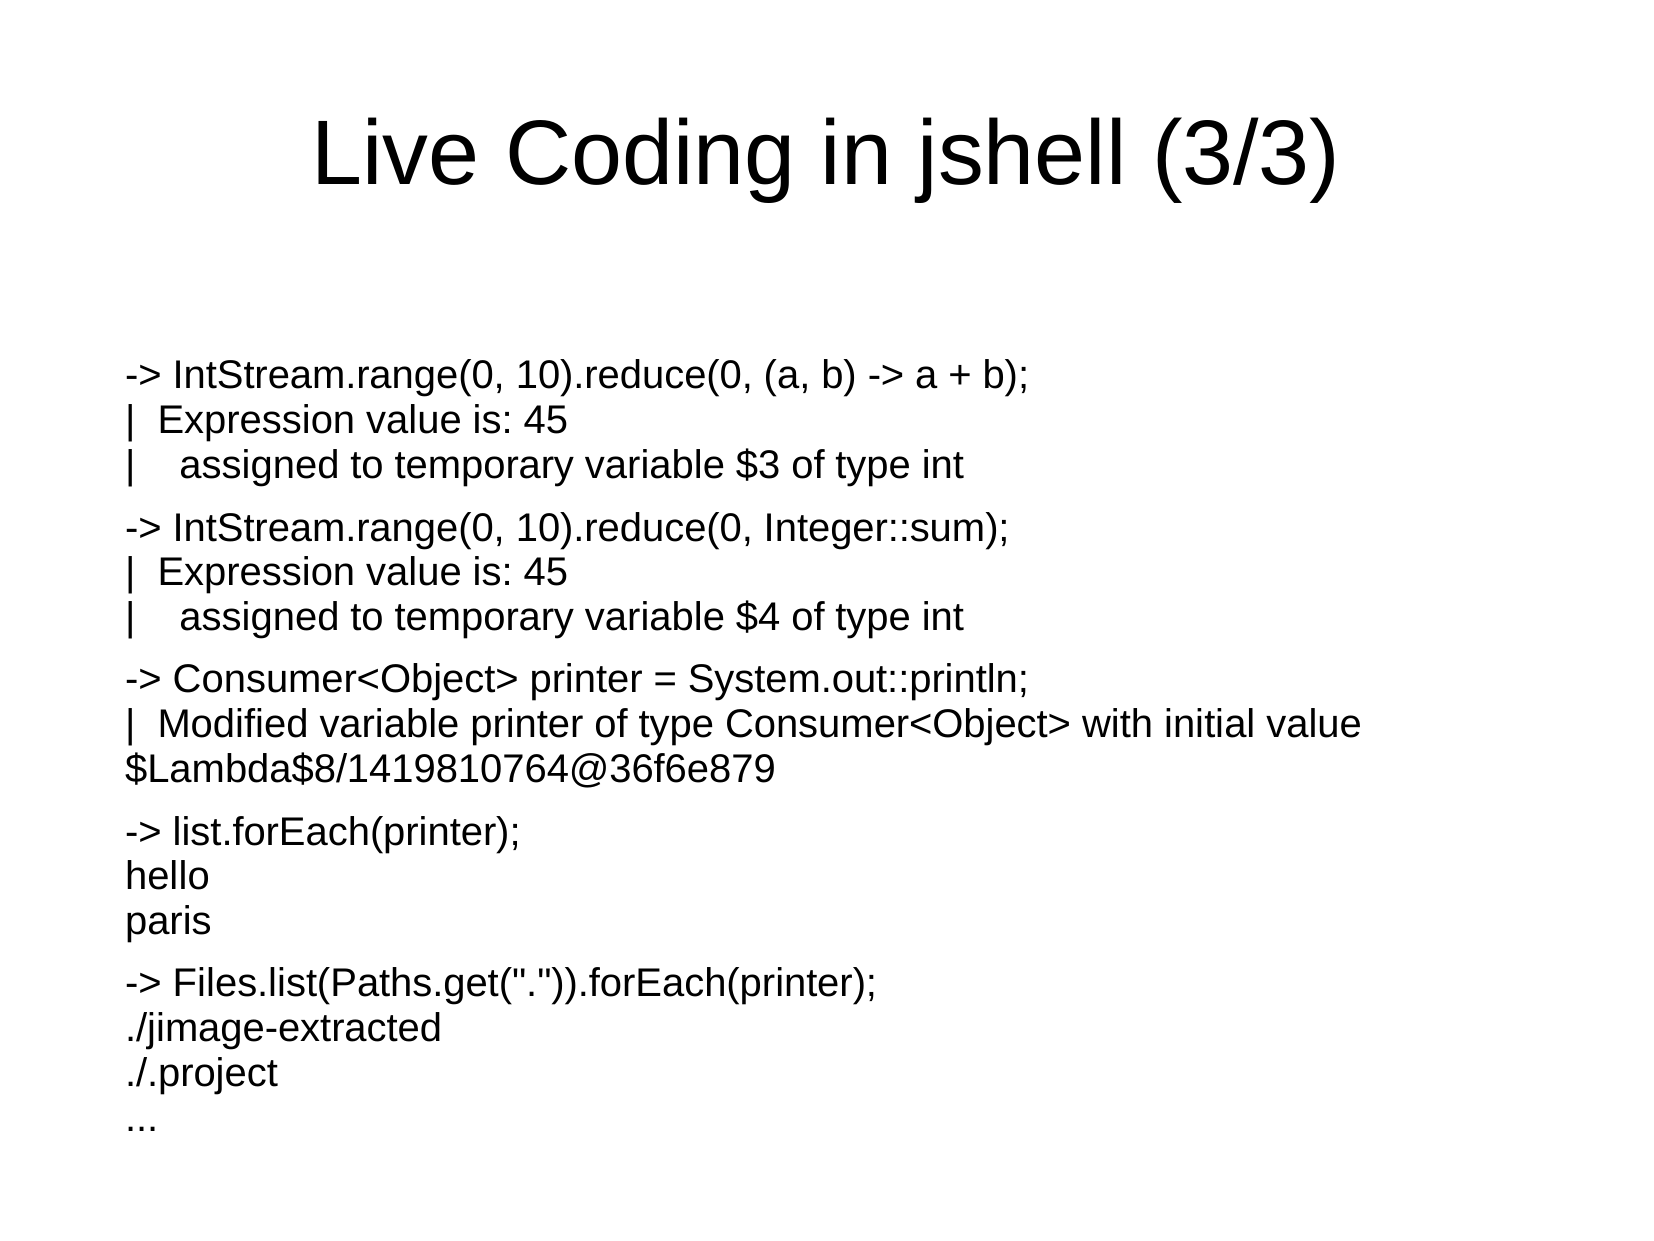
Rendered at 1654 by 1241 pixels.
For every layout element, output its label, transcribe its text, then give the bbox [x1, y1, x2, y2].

list -> IntStream.range(0, 10).reduce(0, (a, b) -> a + b); | Expression value is: 45 | assigned to temporary variable $3 of type int -> IntStream.range(0, 10).reduce(0, Integer::sum); | Expression value is: 45 | assigned to temporary variable $4 of type int -> Consumer<Object> printer = System.out::println; | Modified variable printer of type Consumer<Object> with initial value $Lambda$8/1419810764@36f6e879 -> list.forEach(printer); hello paris -> Files.list(Paths.get(".")).forEach(printer); ./jimage-extracted ./.project ... [82, 290, 1571, 1156]
title Live Coding in jshell (3/3) [82, 49, 1571, 257]
